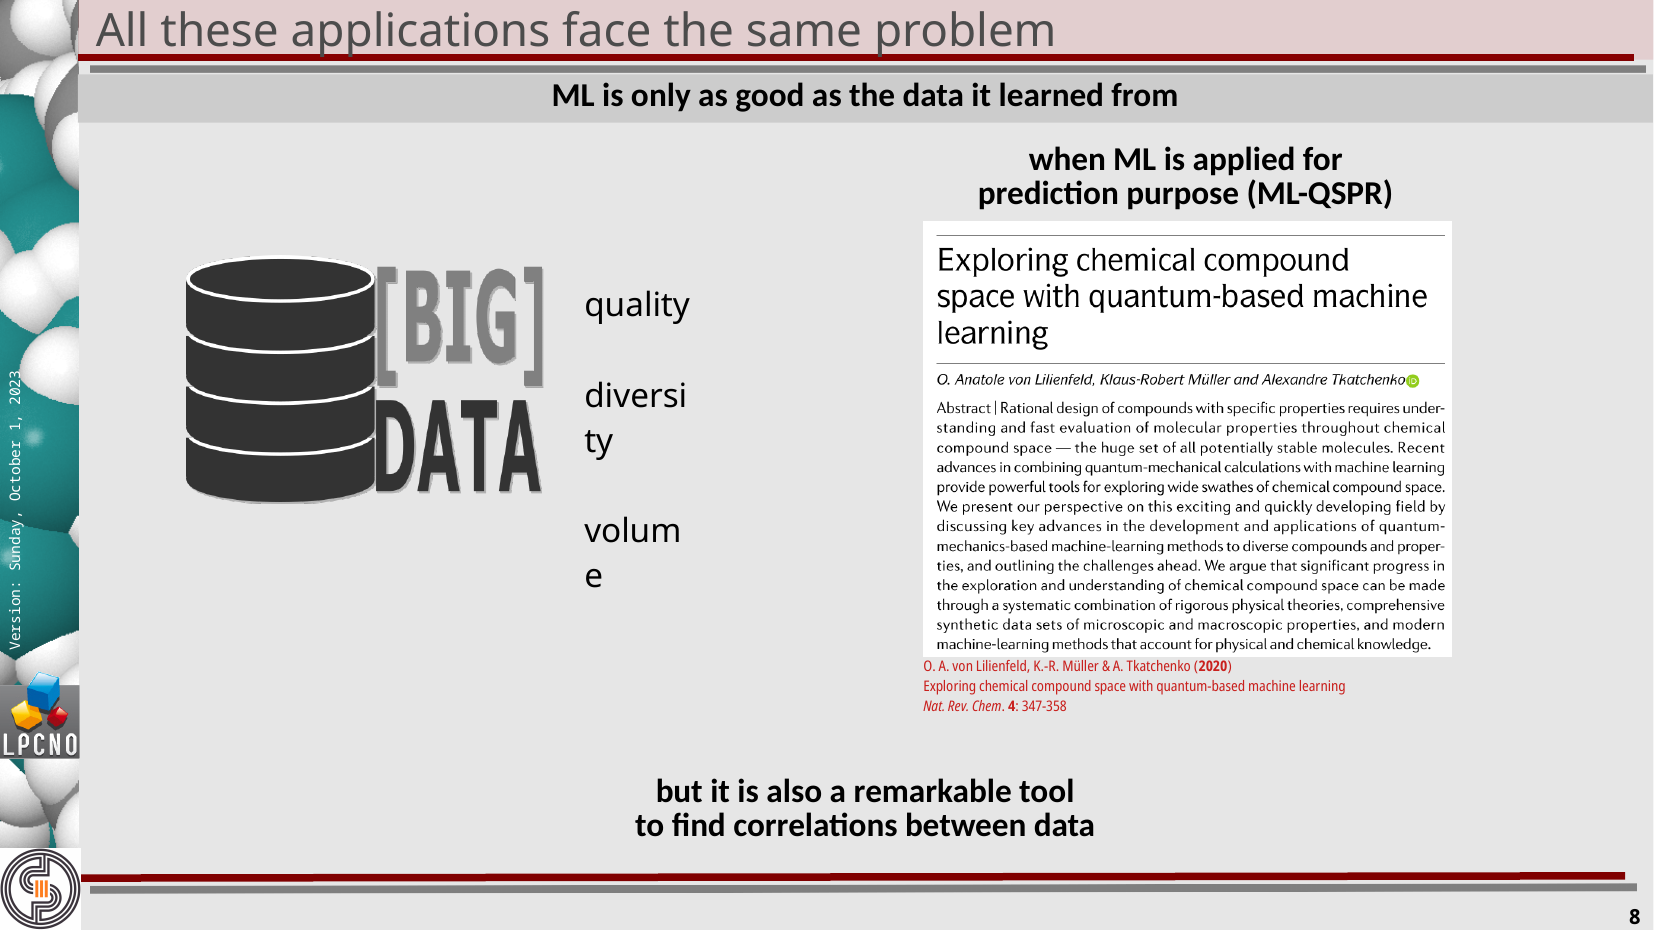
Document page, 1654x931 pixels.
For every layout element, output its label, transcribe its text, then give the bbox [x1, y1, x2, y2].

title All these applications face the same problem [78, 0, 1654, 58]
text_box O. A. von Lilienfeld, K.-R. Müller & A. Tkatchenko (2020) Exploring chemical compound space with quantum-based machine learning Nat. Rev. Chem. 4: 347-358 [923, 656, 1365, 716]
text_box when ML is applied for prediction purpose (ML-QSPR) [963, 138, 1411, 220]
picture [923, 221, 1452, 657]
picture [186, 255, 542, 502]
text_box but it is also a remarkable tool to find correlations between data [620, 770, 1111, 852]
text_box quality diversity volume [569, 273, 712, 483]
picture [0, 0, 81, 930]
text_box ML is only as good as the data it learned from [77, 74, 1653, 123]
